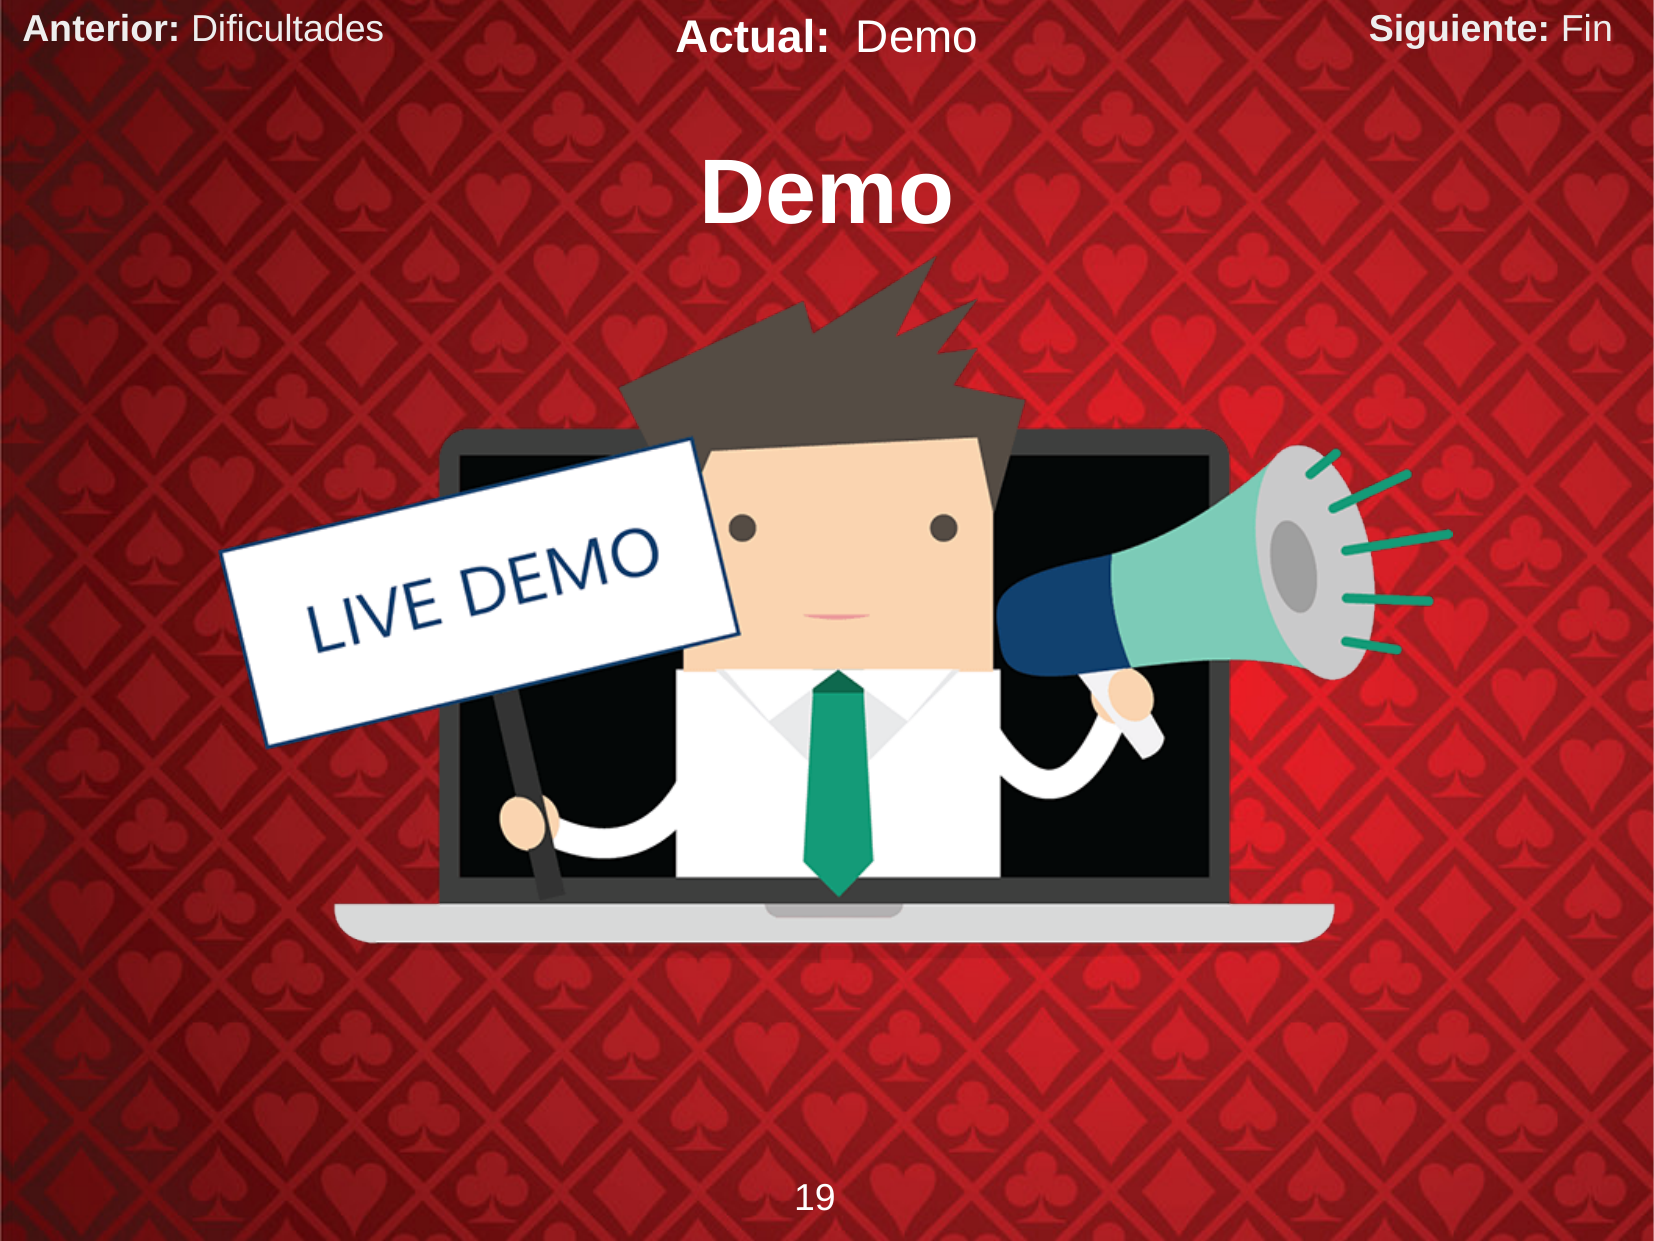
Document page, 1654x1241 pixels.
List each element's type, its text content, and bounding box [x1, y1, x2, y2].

text_box 19 [531, 1169, 1099, 1227]
text_box Siguiente: Fin [1358, 7, 1630, 71]
picture [0, 0, 1654, 1241]
text_box Actual: Demo [555, 3, 1099, 71]
title Demo [82, 88, 1571, 296]
text_box Anterior: Dificultades [11, 7, 426, 92]
